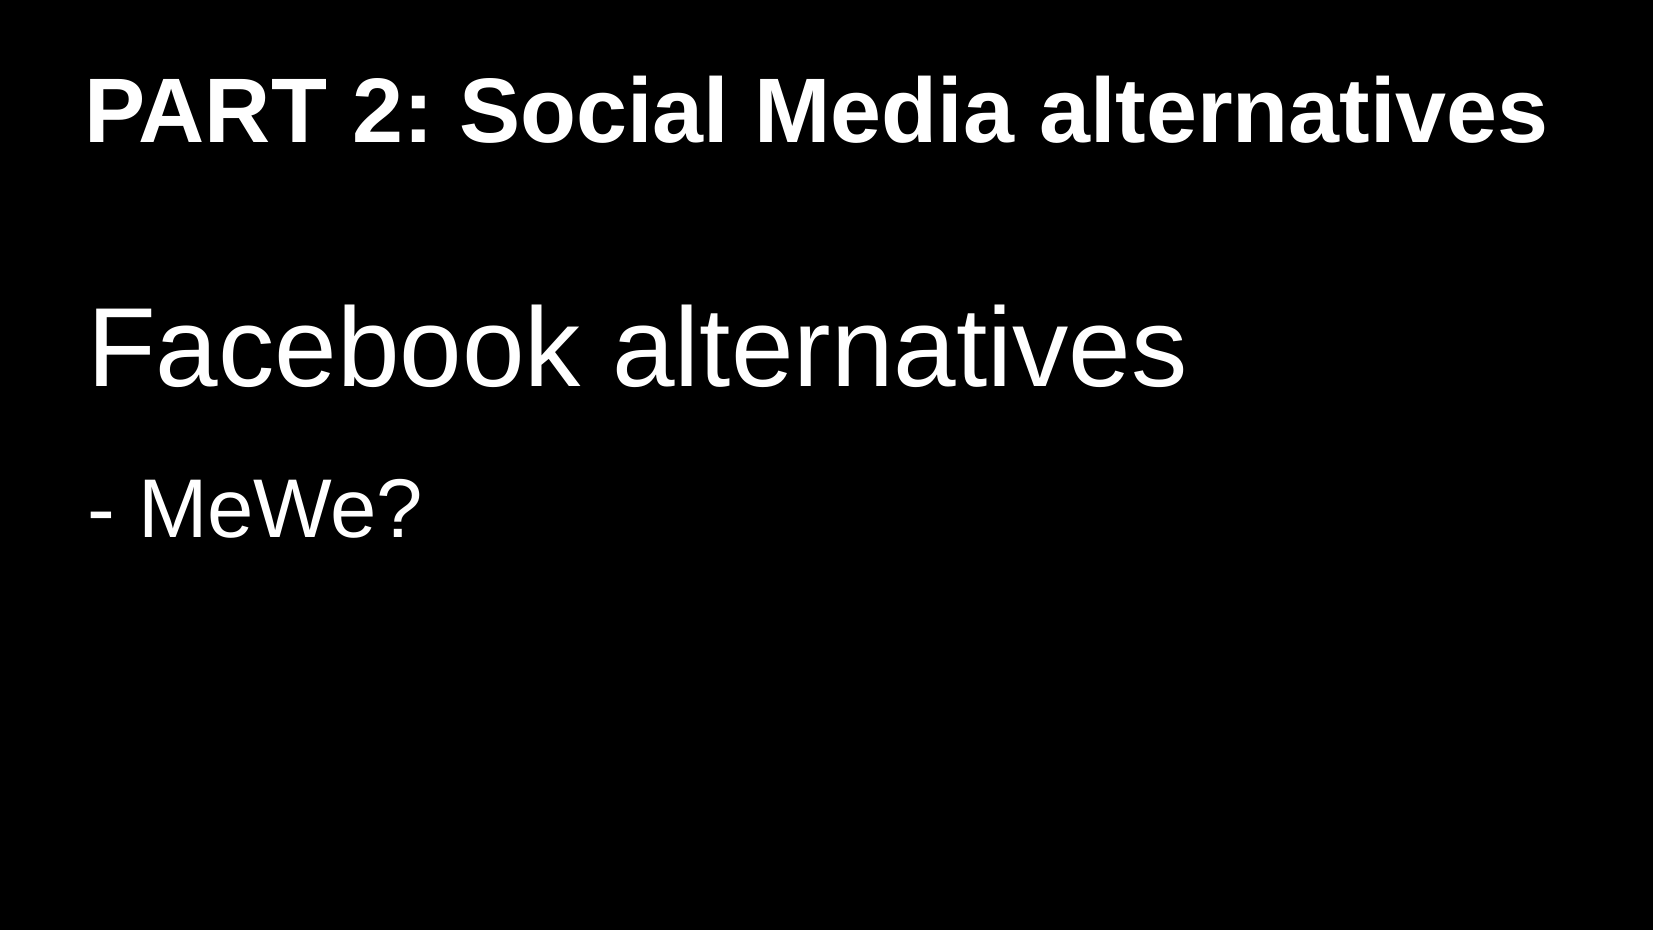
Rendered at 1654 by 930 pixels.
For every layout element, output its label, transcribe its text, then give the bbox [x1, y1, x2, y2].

title PART 2: Social Media alternatives [84, 56, 1561, 166]
list Facebook alternatives [87, 285, 1573, 447]
list - MeWe? [87, 462, 1573, 852]
